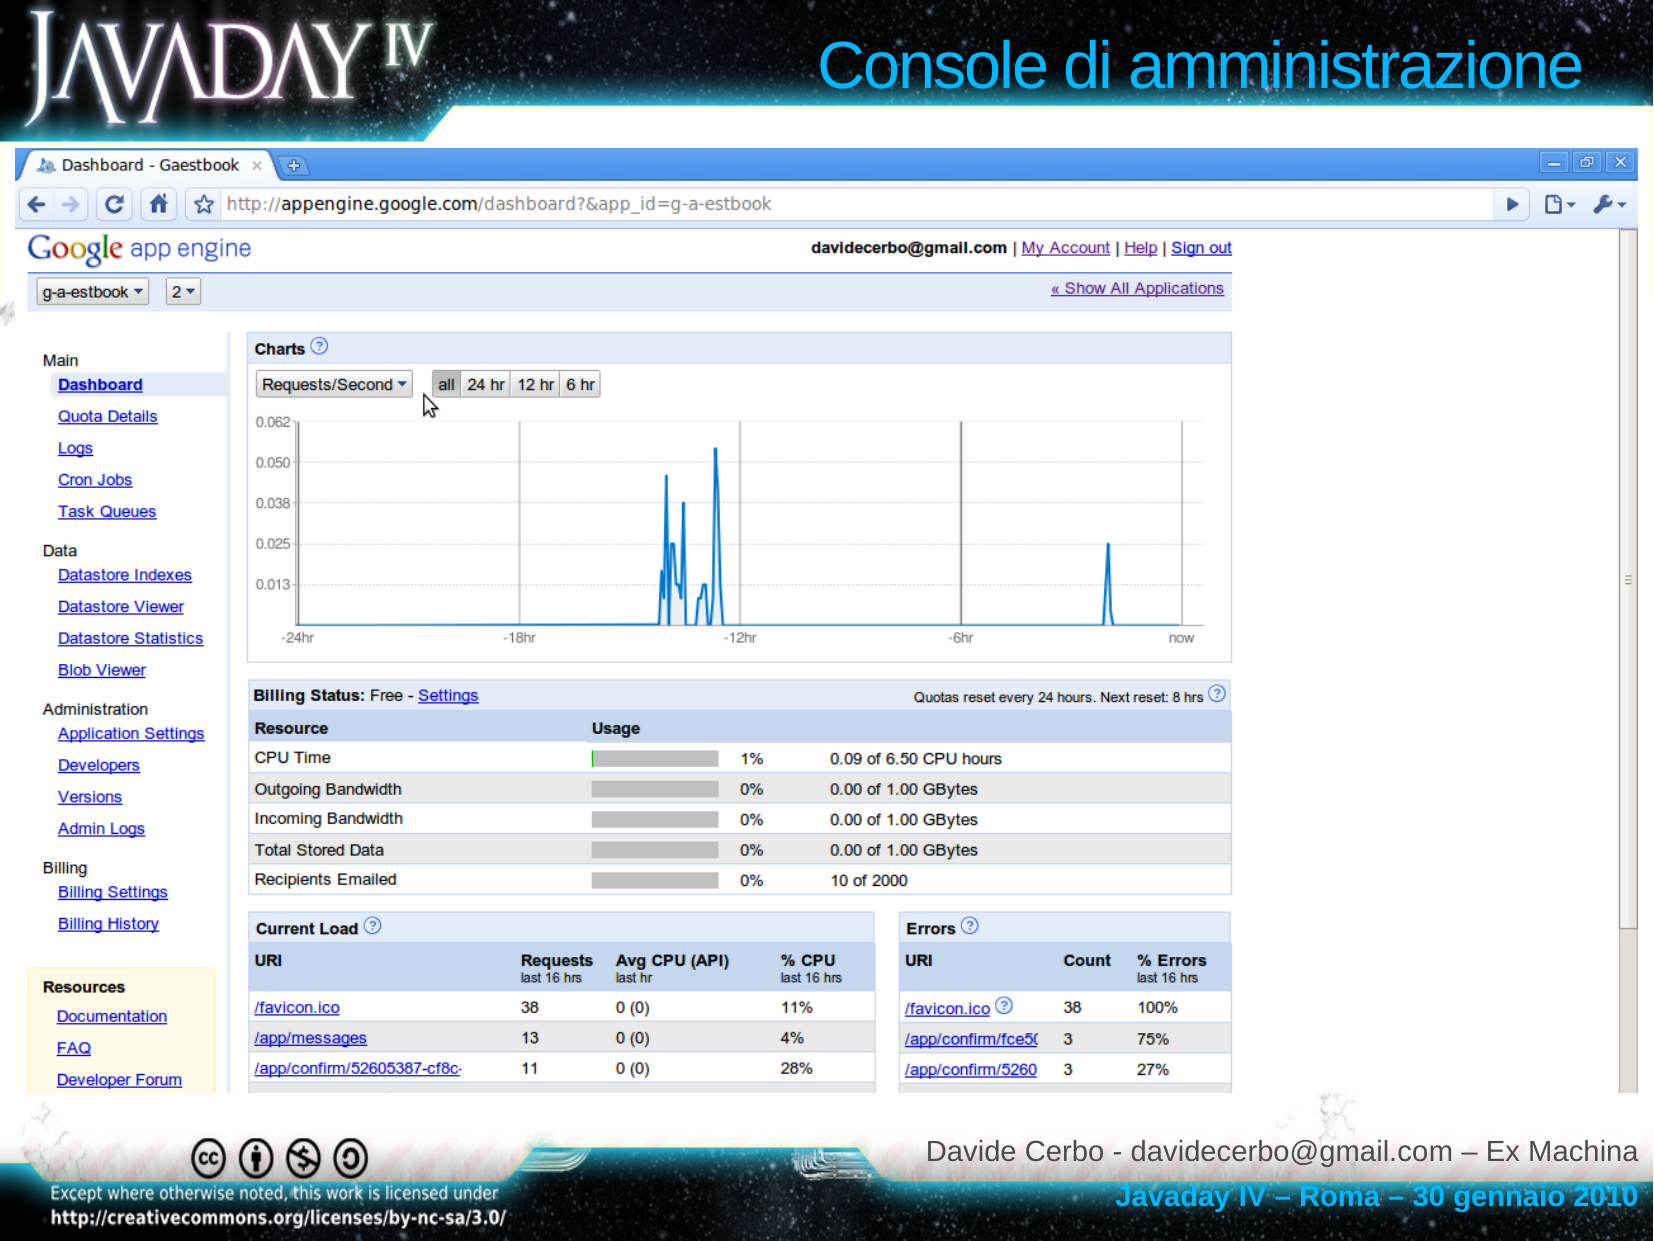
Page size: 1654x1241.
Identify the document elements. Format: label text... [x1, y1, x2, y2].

picture [0, 0, 1653, 1241]
title Console di amministrazione [108, 0, 1585, 148]
